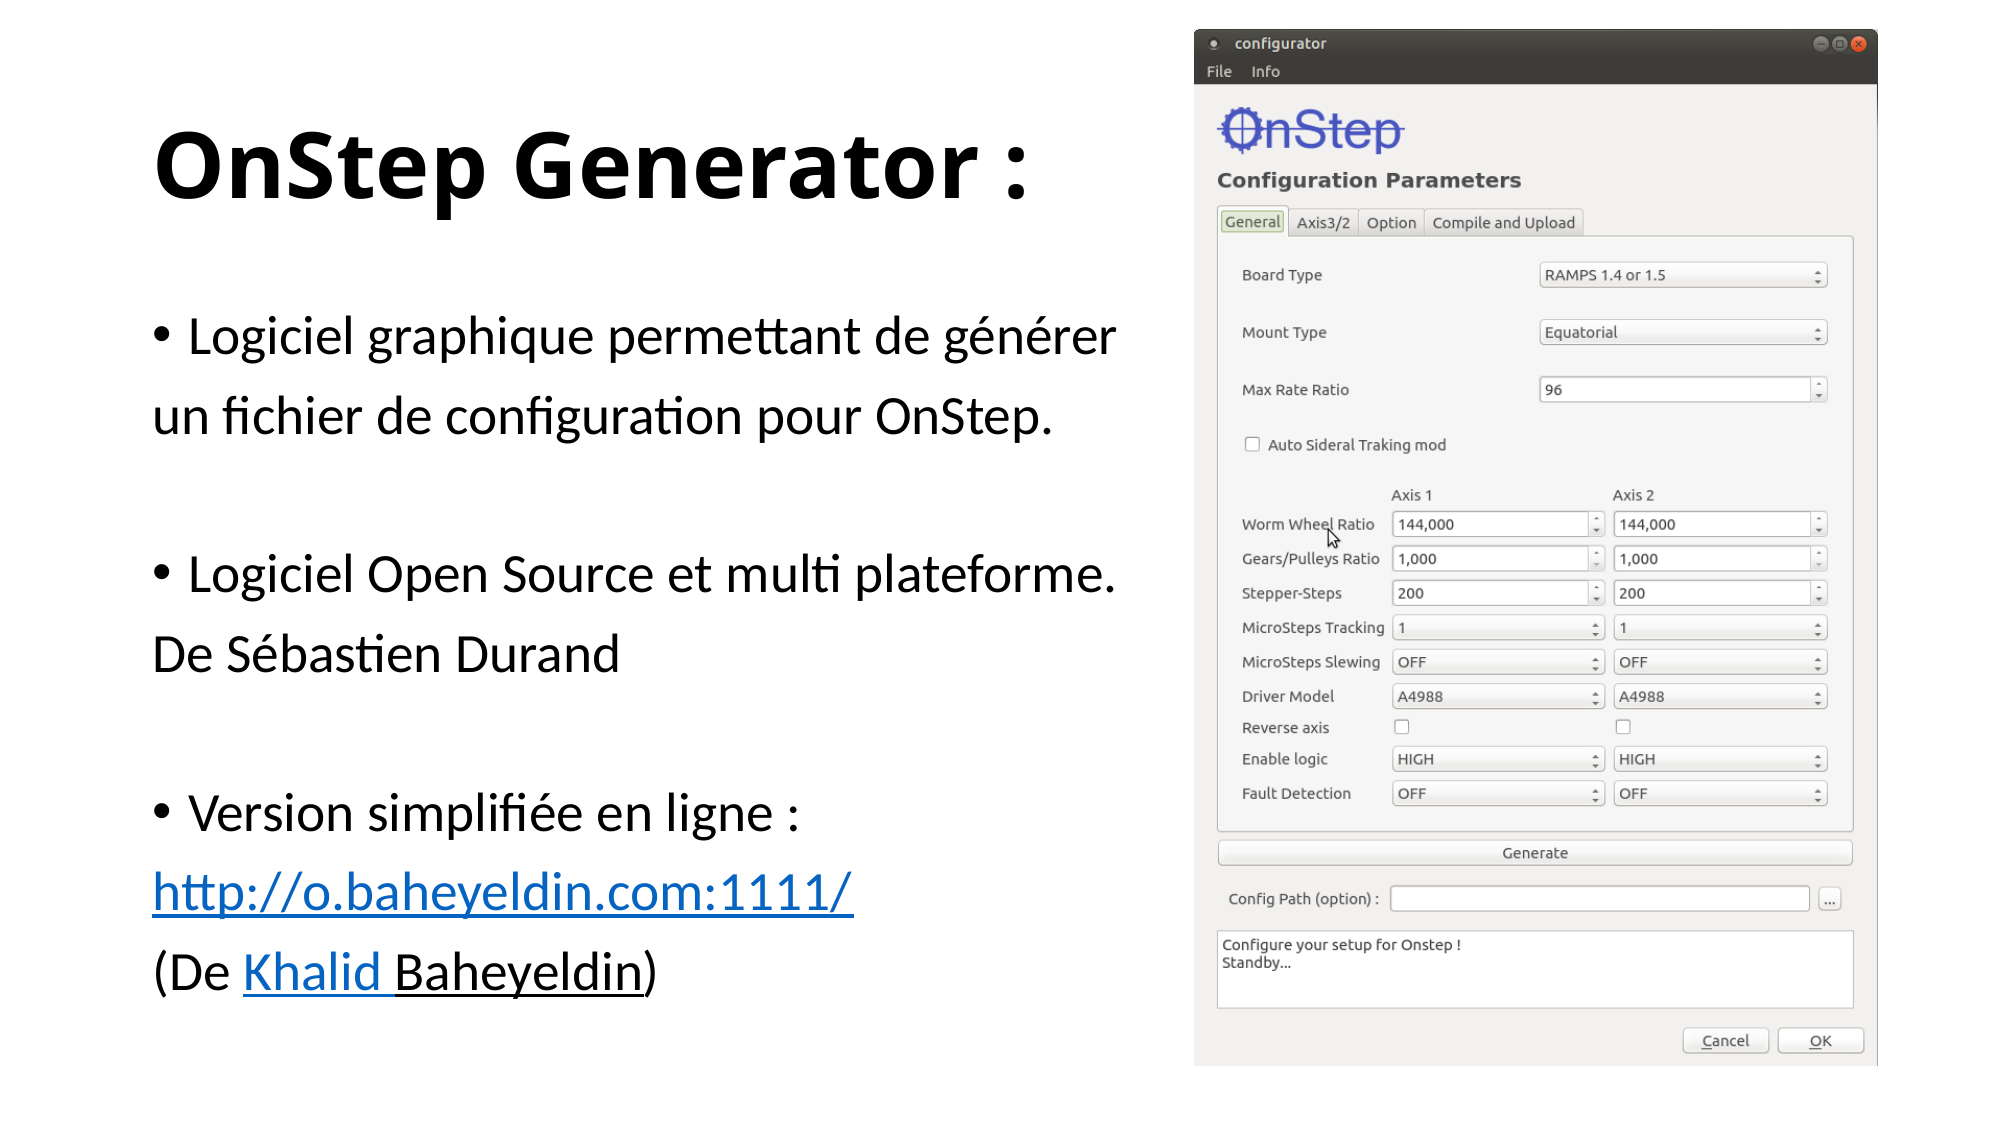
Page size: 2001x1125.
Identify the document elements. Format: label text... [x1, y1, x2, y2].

picture [1194, 29, 1878, 1066]
list Logiciel graphique permettant de générer un fichier de configuration pour OnStep. Logiciel Open Source et multi plateforme. De Sébastien Durand Version simplifiée en ligne : http://o.baheyeldin.com:1111/ (De Khalid Baheyeldin) [137, 299, 1194, 1014]
title OnStep Generator : [137, 59, 1194, 278]
